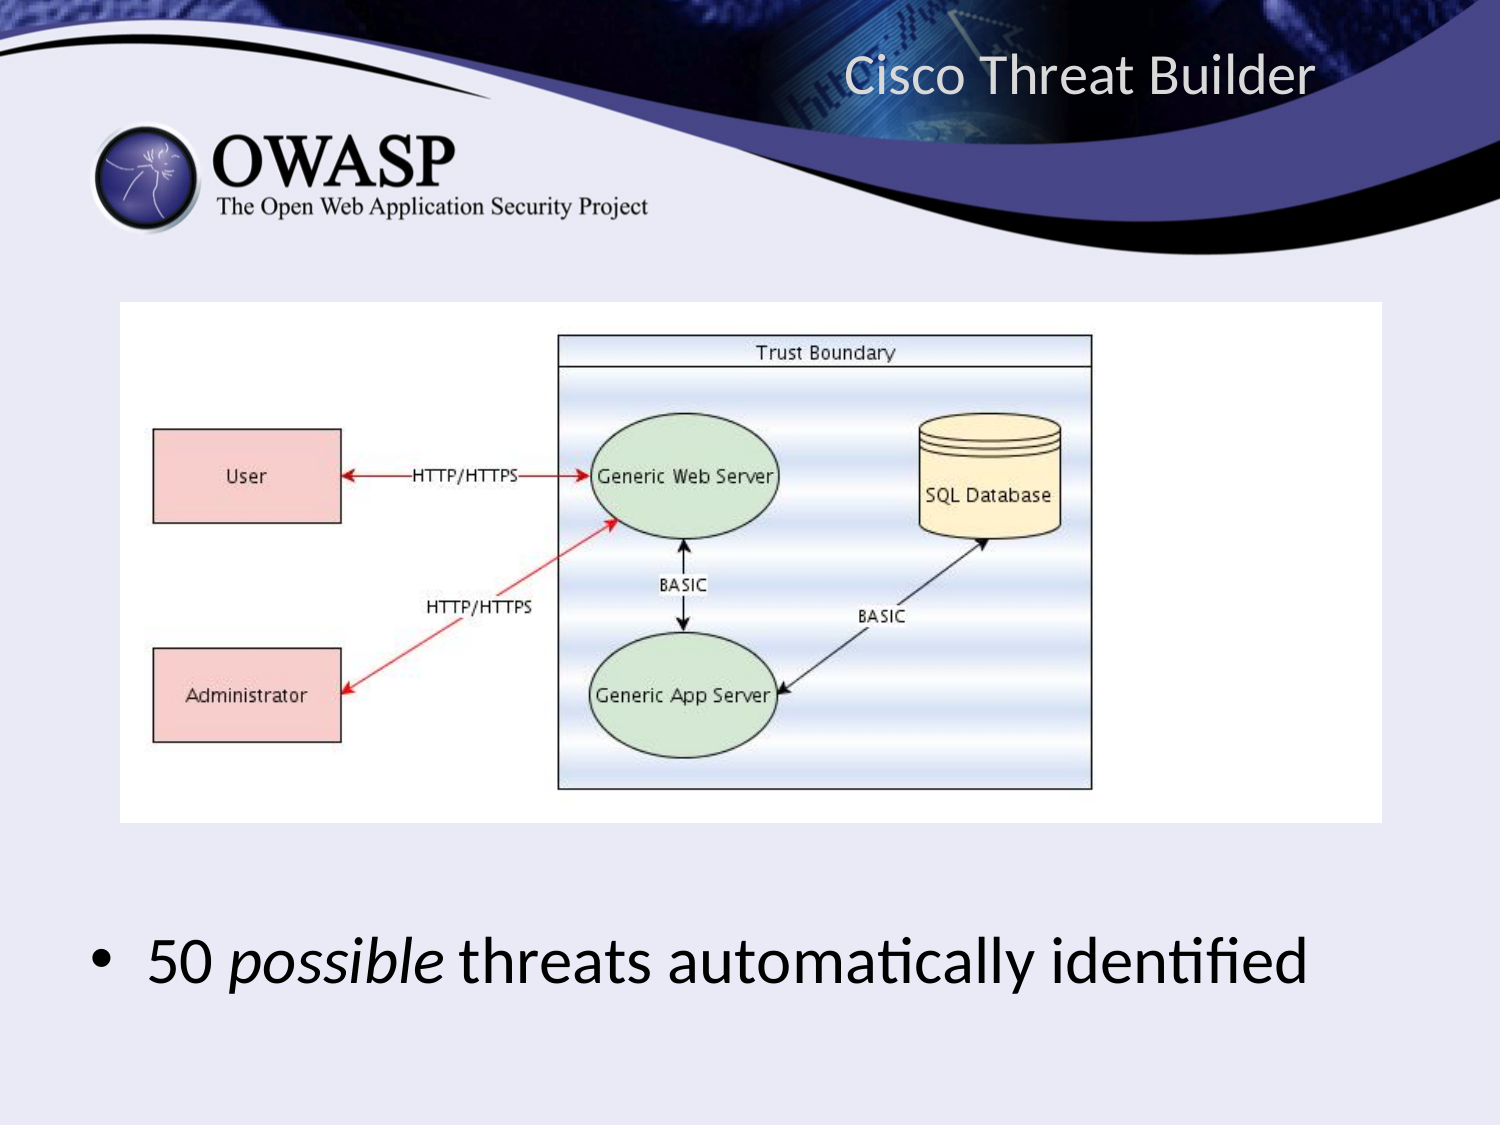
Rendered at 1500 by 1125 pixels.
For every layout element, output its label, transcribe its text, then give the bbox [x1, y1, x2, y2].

list [75, 262, 1426, 886]
title Cisco Threat Builder [699, 0, 1476, 149]
list 50 possible threats automatically identified [75, 909, 1426, 1017]
picture [0, 0, 1500, 1125]
